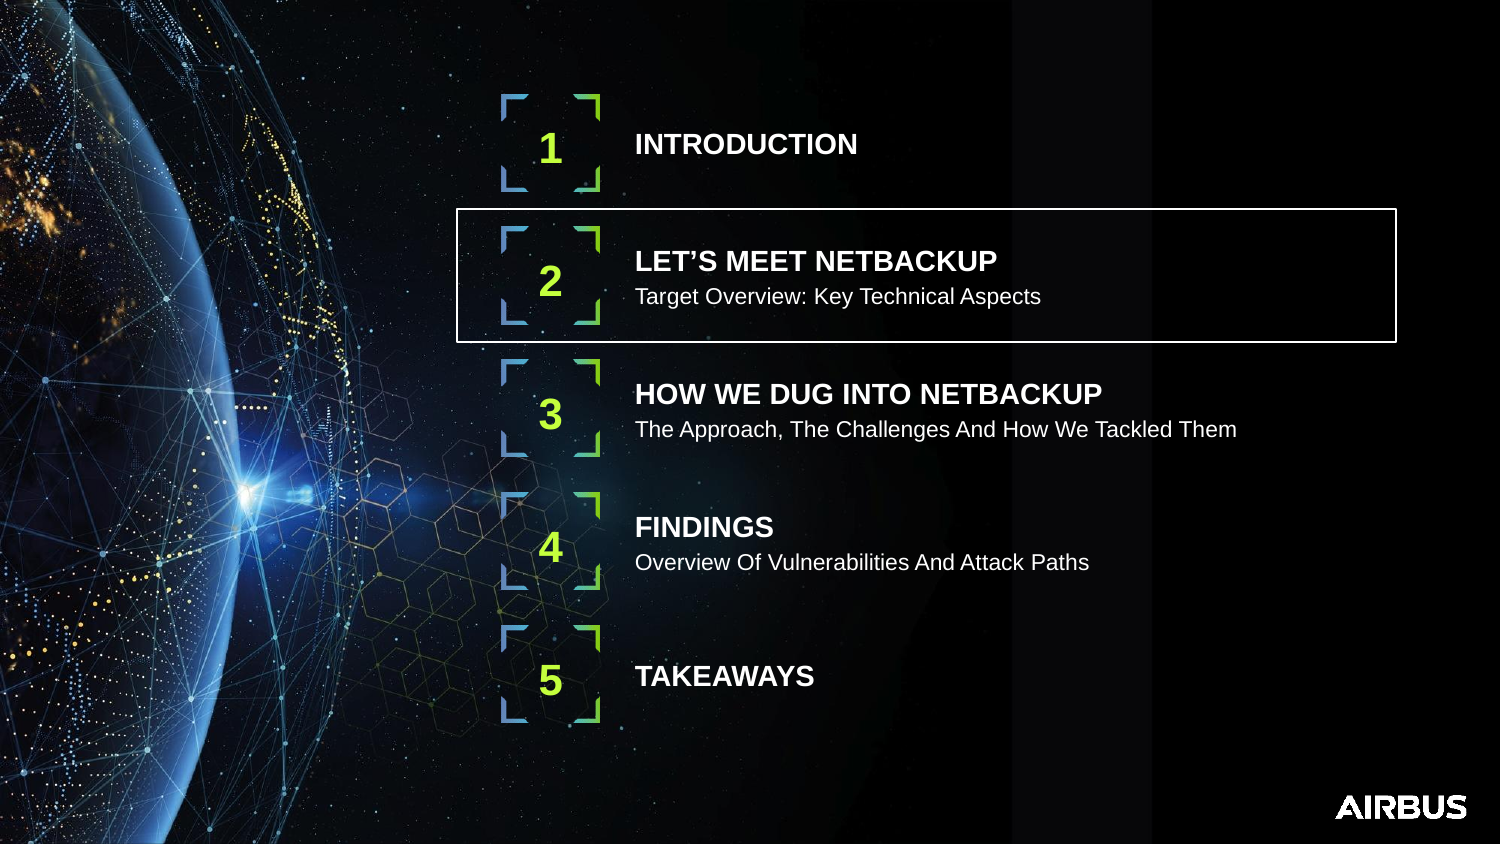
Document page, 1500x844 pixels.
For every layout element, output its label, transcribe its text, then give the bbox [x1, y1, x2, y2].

text_box INTRODUCTION [634, 94, 1326, 192]
text_box TAKEAWAYS [634, 625, 1326, 723]
text_box 4 [510, 505, 591, 577]
text_box FINDINGS Overview Of Vulnerabilities And Attack Paths [634, 492, 1326, 591]
text_box 2 [510, 240, 591, 311]
text_box 5 [510, 638, 591, 710]
text_box LET’S MEET NETBACKUP Target Overview: Key Technical Aspects [634, 226, 1326, 325]
text_box 3 [510, 372, 591, 444]
text_box 1 [510, 107, 591, 178]
picture [0, 0, 1500, 844]
list HOW WE DUG INTO NETBACKUP The Approach, The Challenges And How We Tackled Them [634, 359, 1326, 458]
